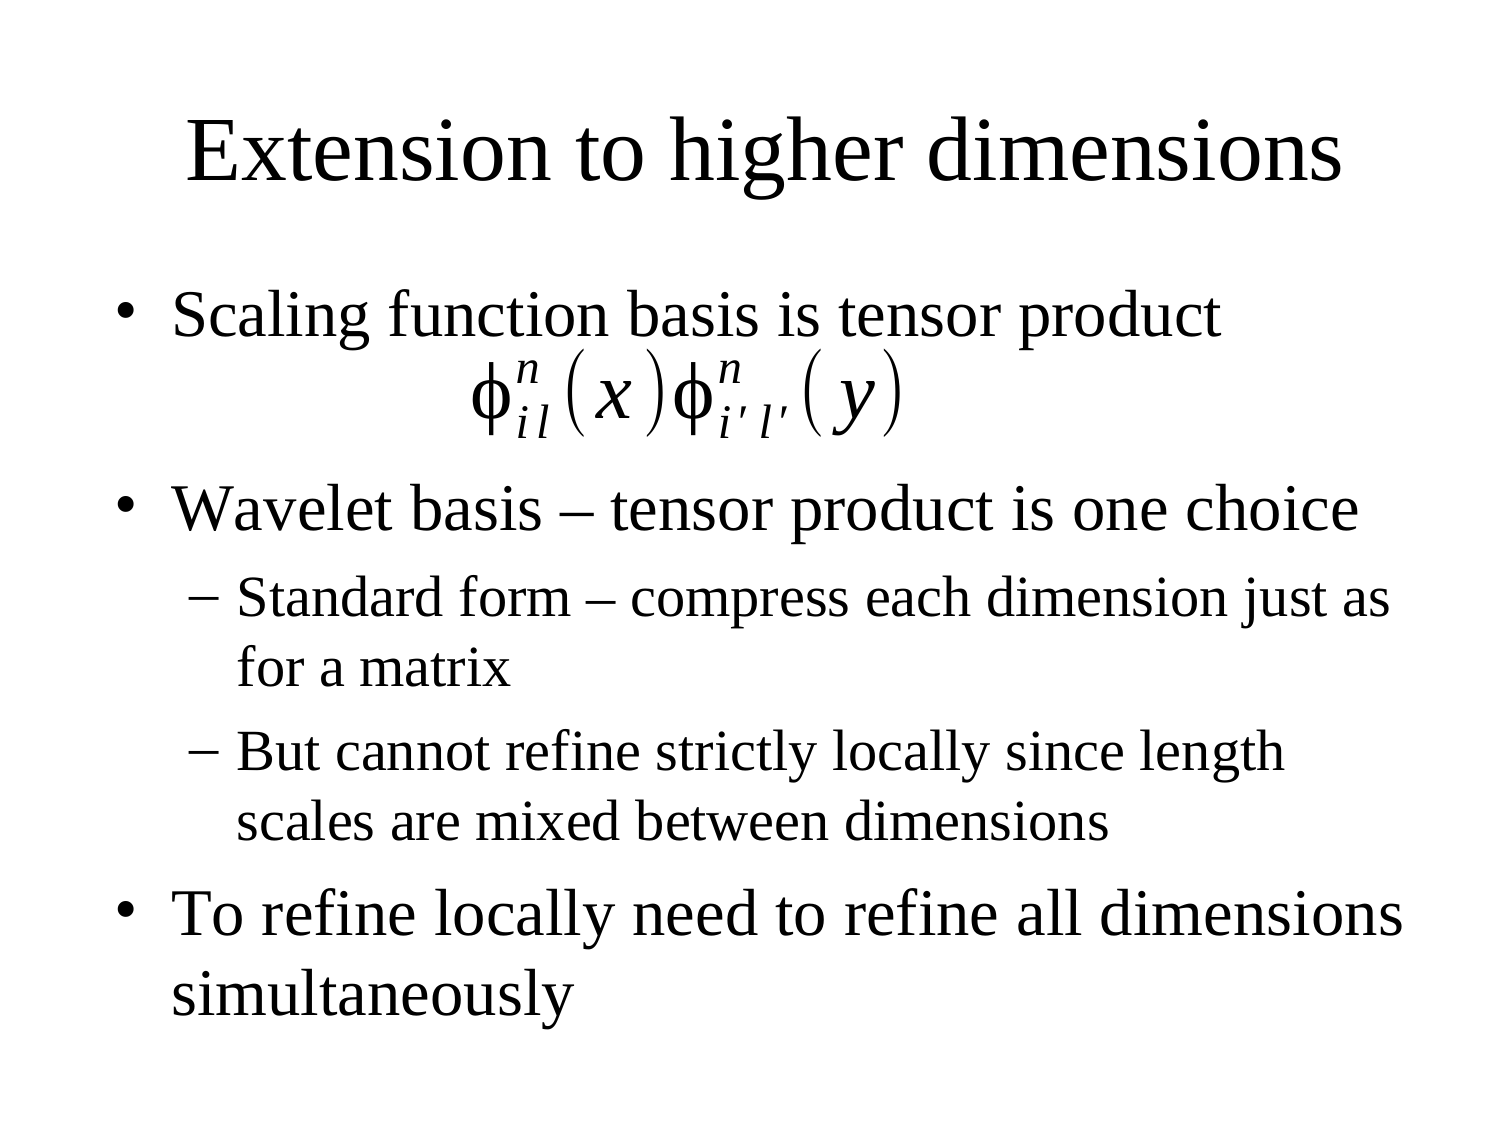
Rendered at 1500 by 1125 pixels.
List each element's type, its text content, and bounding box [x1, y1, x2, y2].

list Scaling function basis is tensor product Wavelet basis – tensor product is one choice Standard form – compress each dimension just as for a matrix But cannot refine strictly locally since length scales are mixed between dimensions To refine locally need to refine all dimensions simultaneously [99, 262, 1450, 1037]
title Extension to higher dimensions [112, 49, 1388, 238]
chart [450, 337, 929, 451]
